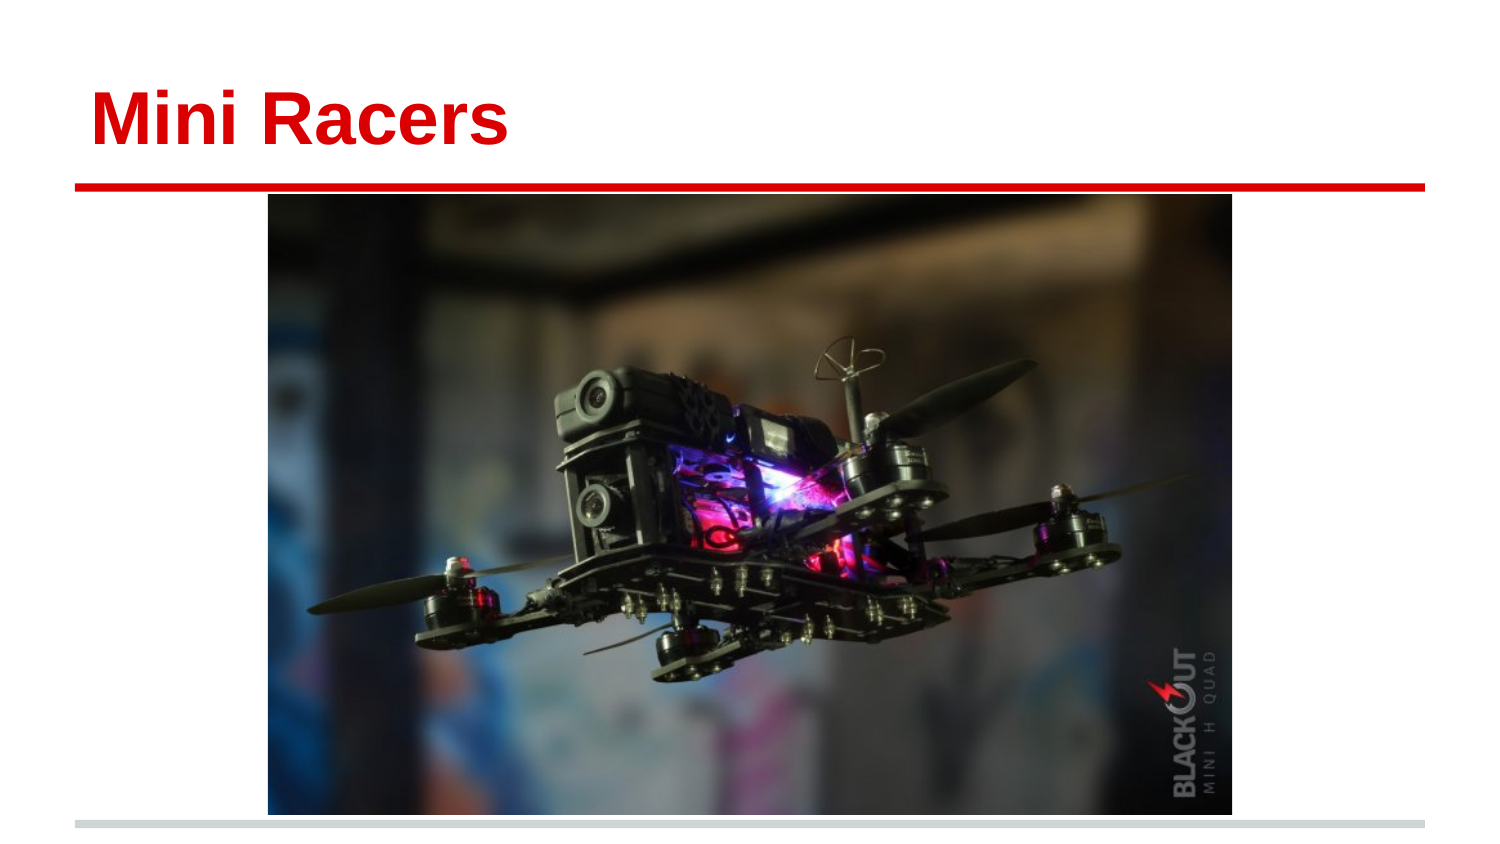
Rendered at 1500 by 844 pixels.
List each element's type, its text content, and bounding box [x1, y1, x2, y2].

picture [267, 194, 1233, 815]
title Mini Racers [75, 33, 1425, 175]
